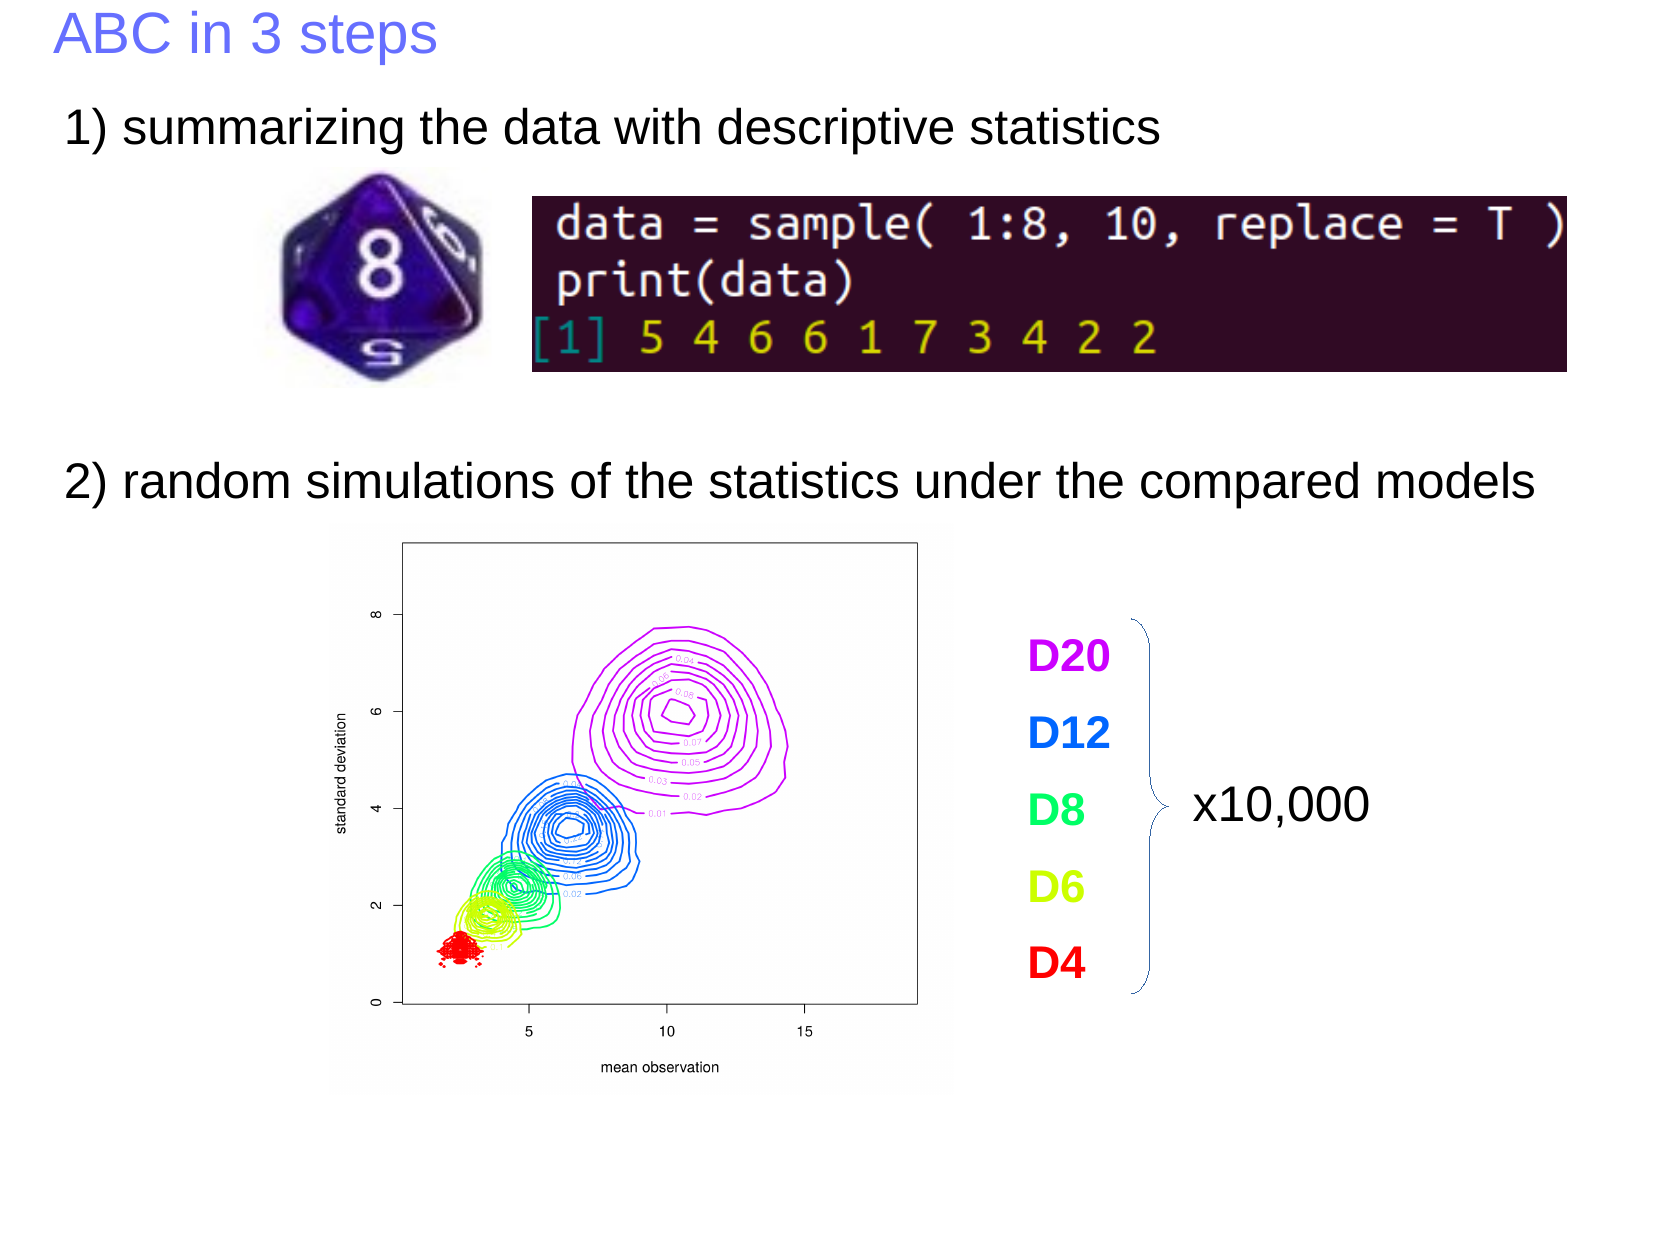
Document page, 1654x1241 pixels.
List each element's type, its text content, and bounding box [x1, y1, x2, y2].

text_box x10,000 [1178, 768, 1386, 840]
picture [329, 523, 954, 1095]
text_box 2) random simulations of the statistics under the compared models [49, 446, 1563, 573]
text_box D20 D12 D8 D6 D4 [1012, 596, 1213, 997]
picture [532, 196, 1567, 372]
picture [253, 167, 492, 388]
text_box 1) summarizing the data with descriptive statistics [49, 92, 1177, 163]
text_box ABC in 3 steps [38, 0, 1607, 73]
